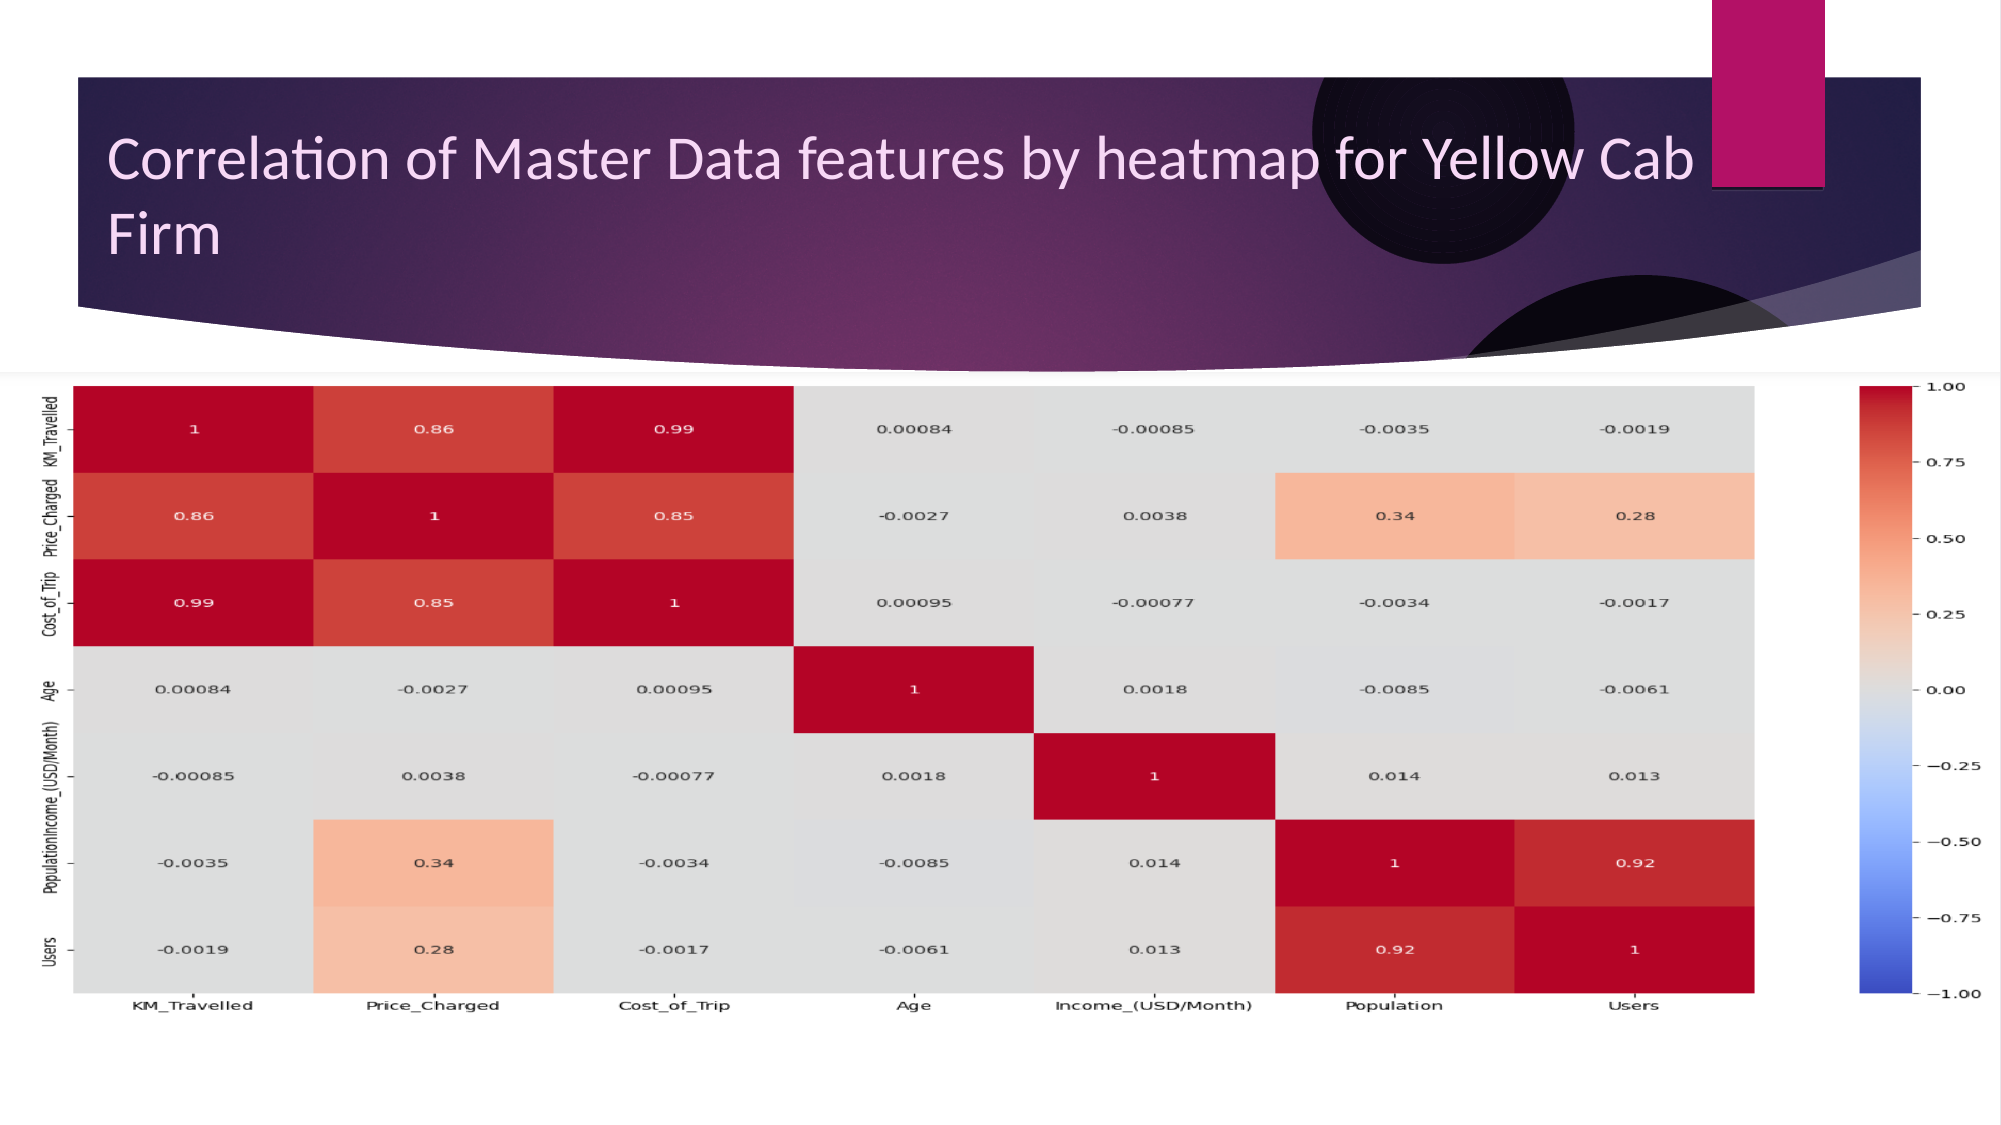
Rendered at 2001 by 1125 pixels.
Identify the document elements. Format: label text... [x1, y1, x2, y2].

title Correlation of Master Data features by heatmap for Yellow Cab Firm [92, 83, 1818, 302]
picture [0, 372, 2000, 1016]
